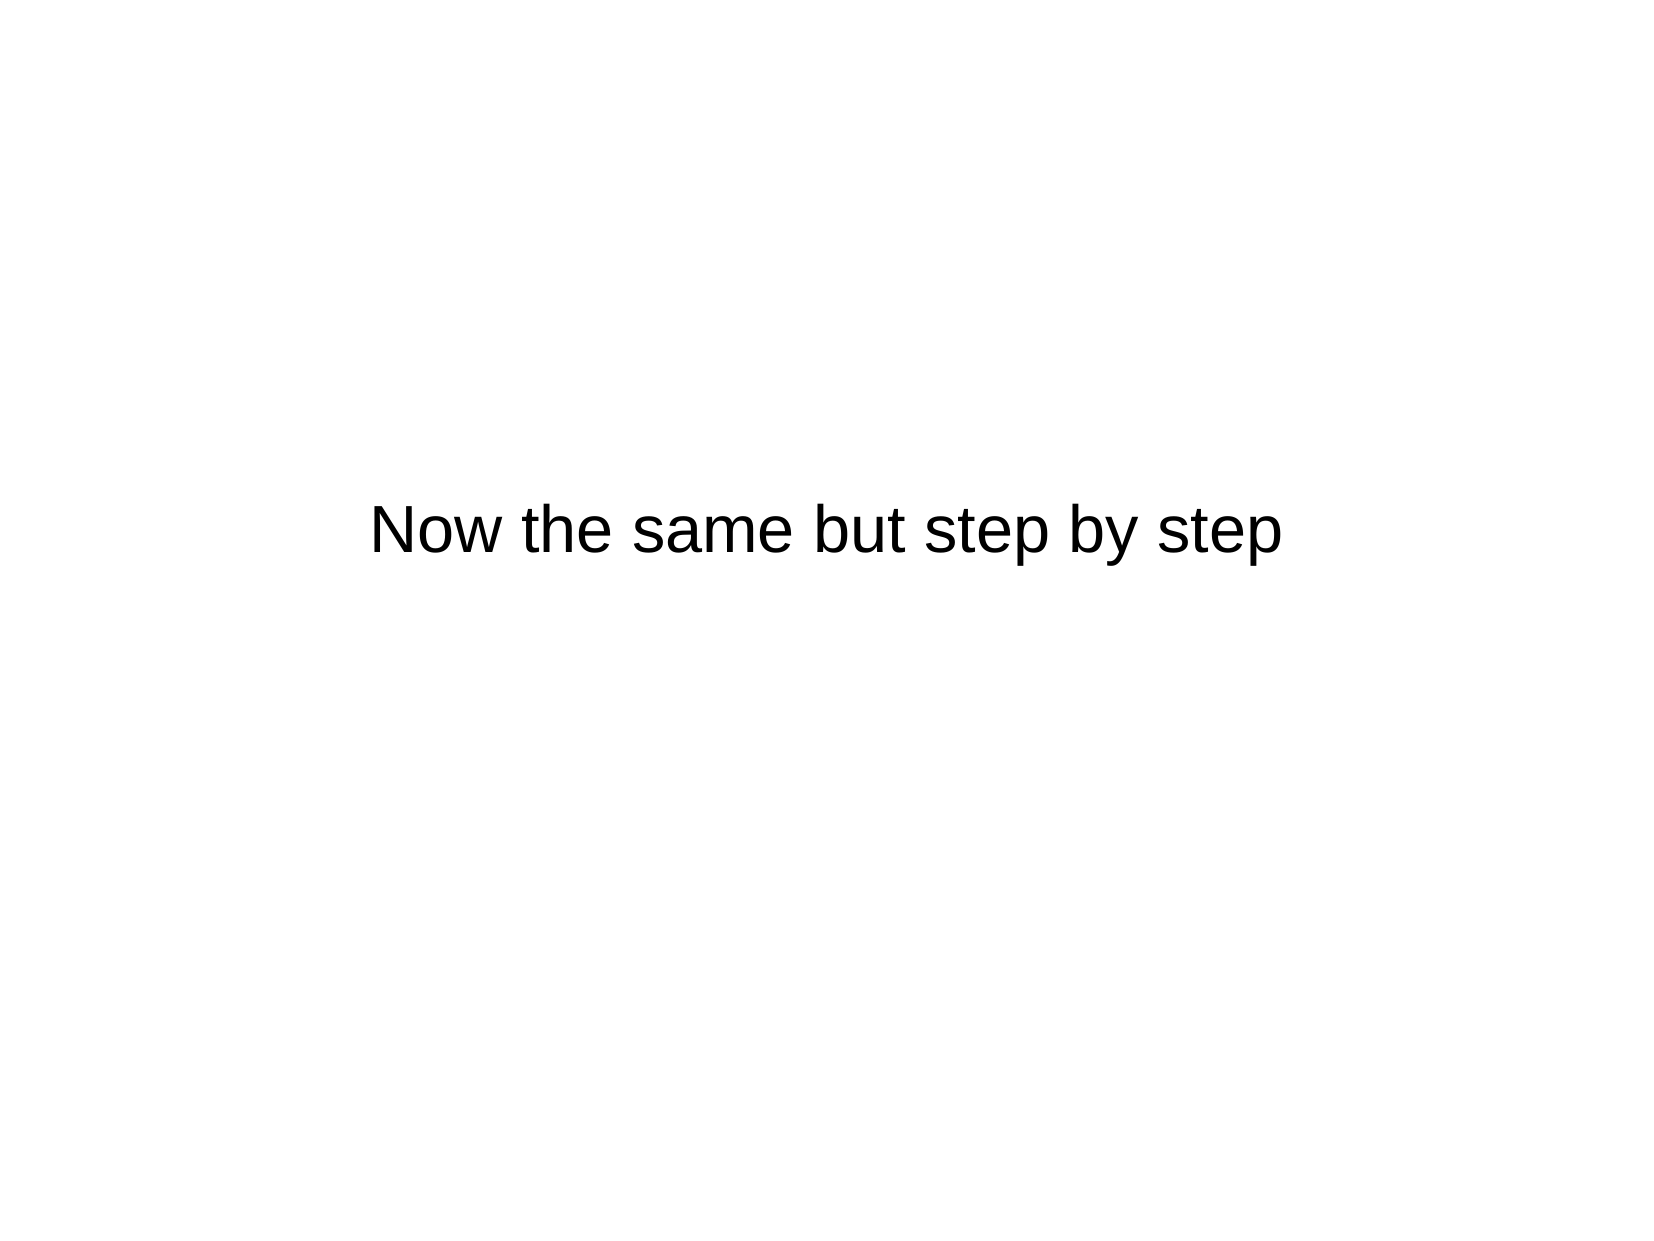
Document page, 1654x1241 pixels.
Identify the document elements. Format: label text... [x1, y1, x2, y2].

subtitle Now the same but step by step [82, 49, 1571, 1010]
